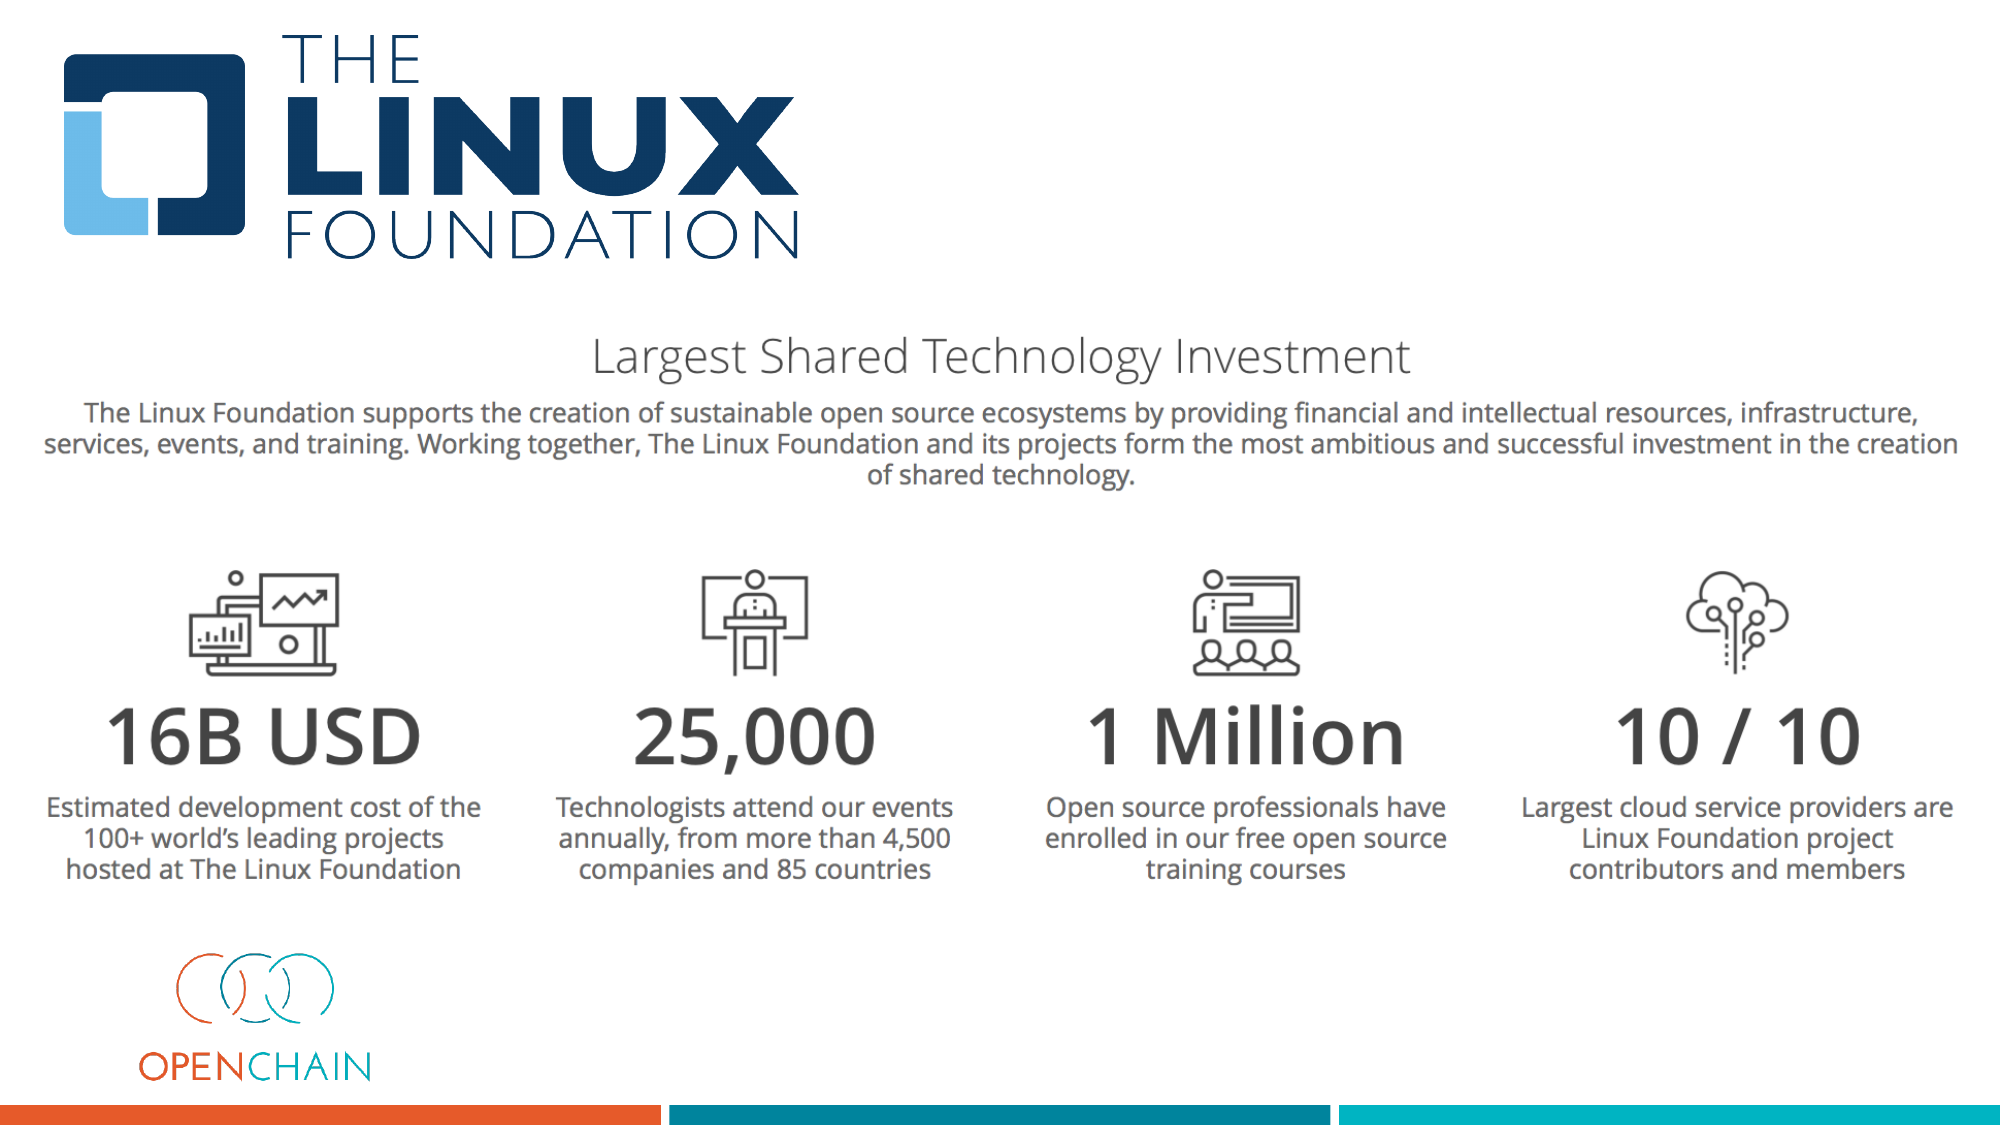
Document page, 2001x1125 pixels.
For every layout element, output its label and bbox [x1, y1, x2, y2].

picture [64, 35, 799, 259]
picture [0, 312, 2000, 913]
picture [137, 951, 372, 1082]
